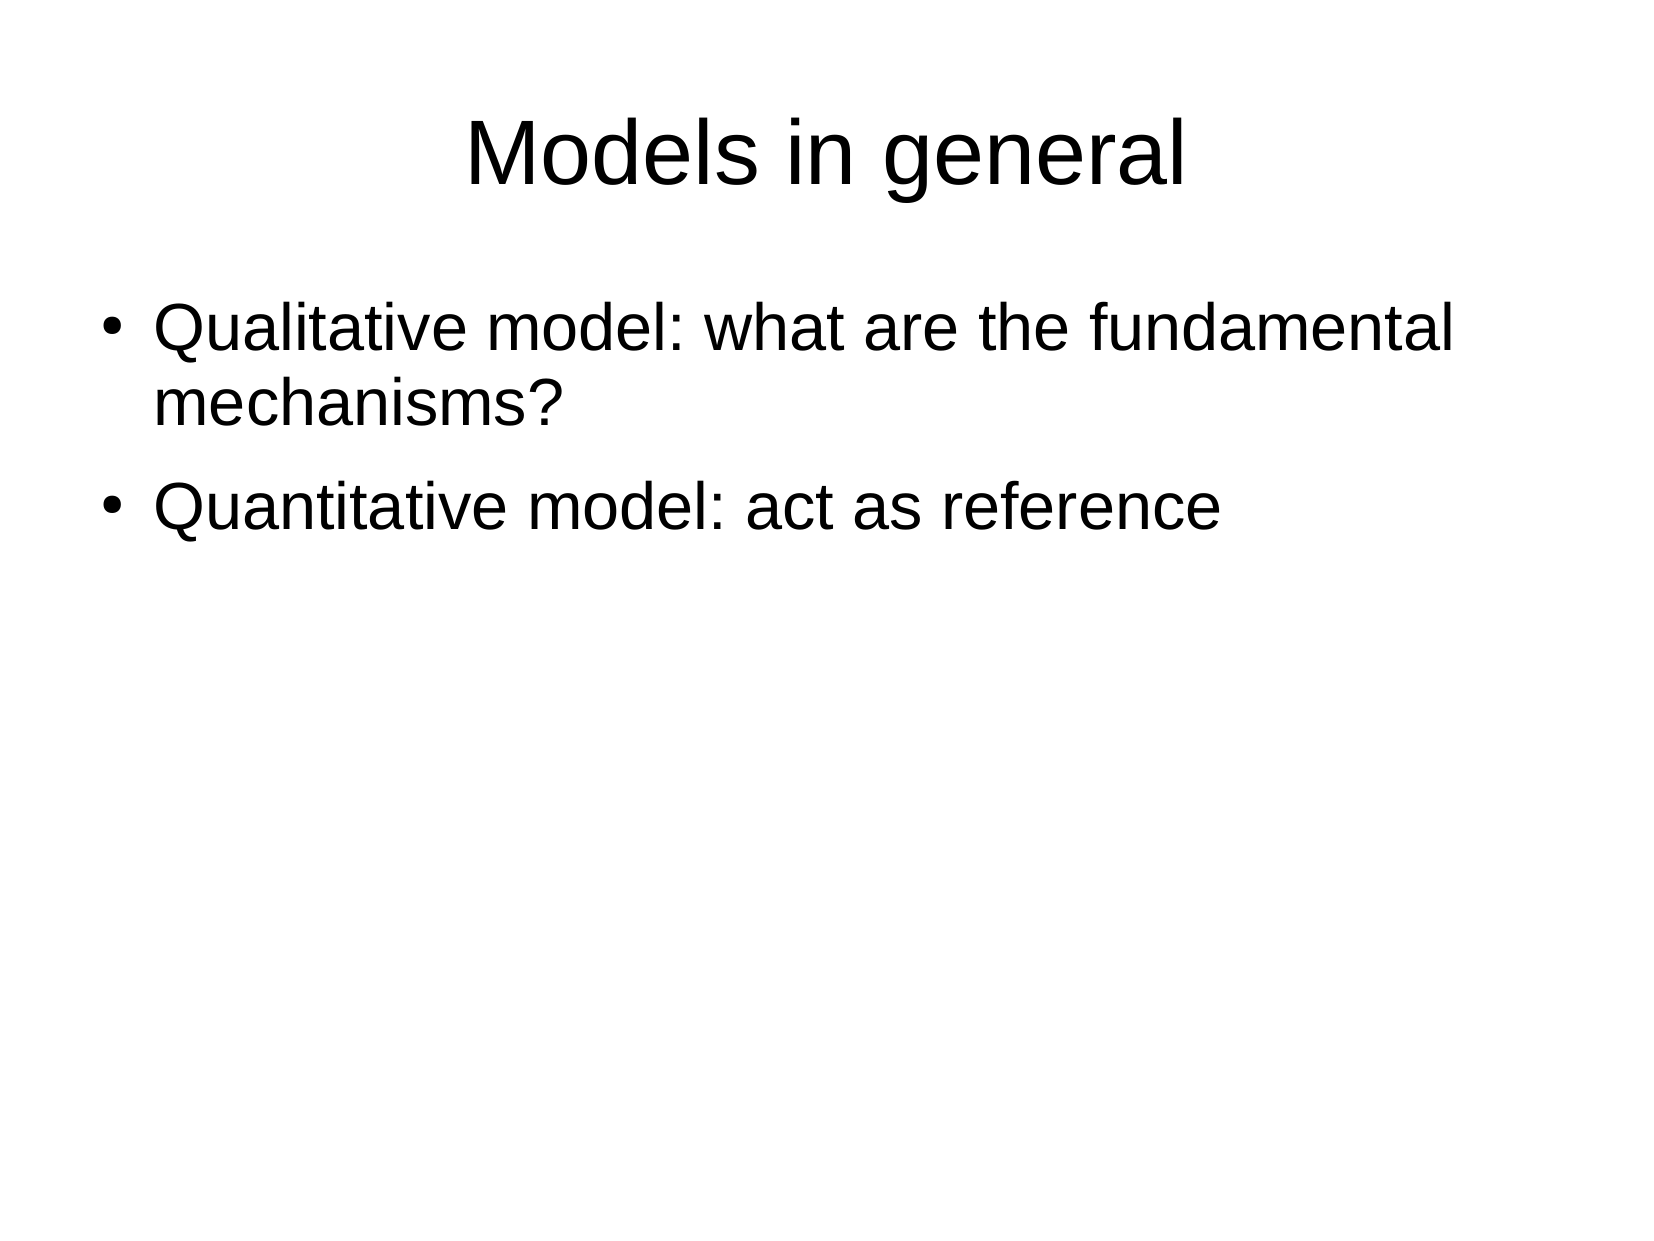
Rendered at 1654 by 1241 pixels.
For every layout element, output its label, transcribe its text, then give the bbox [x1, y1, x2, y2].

title Models in general [82, 49, 1571, 257]
list Qualitative model: what are the fundamental mechanisms? Quantitative model: act as reference [82, 290, 1571, 1010]
